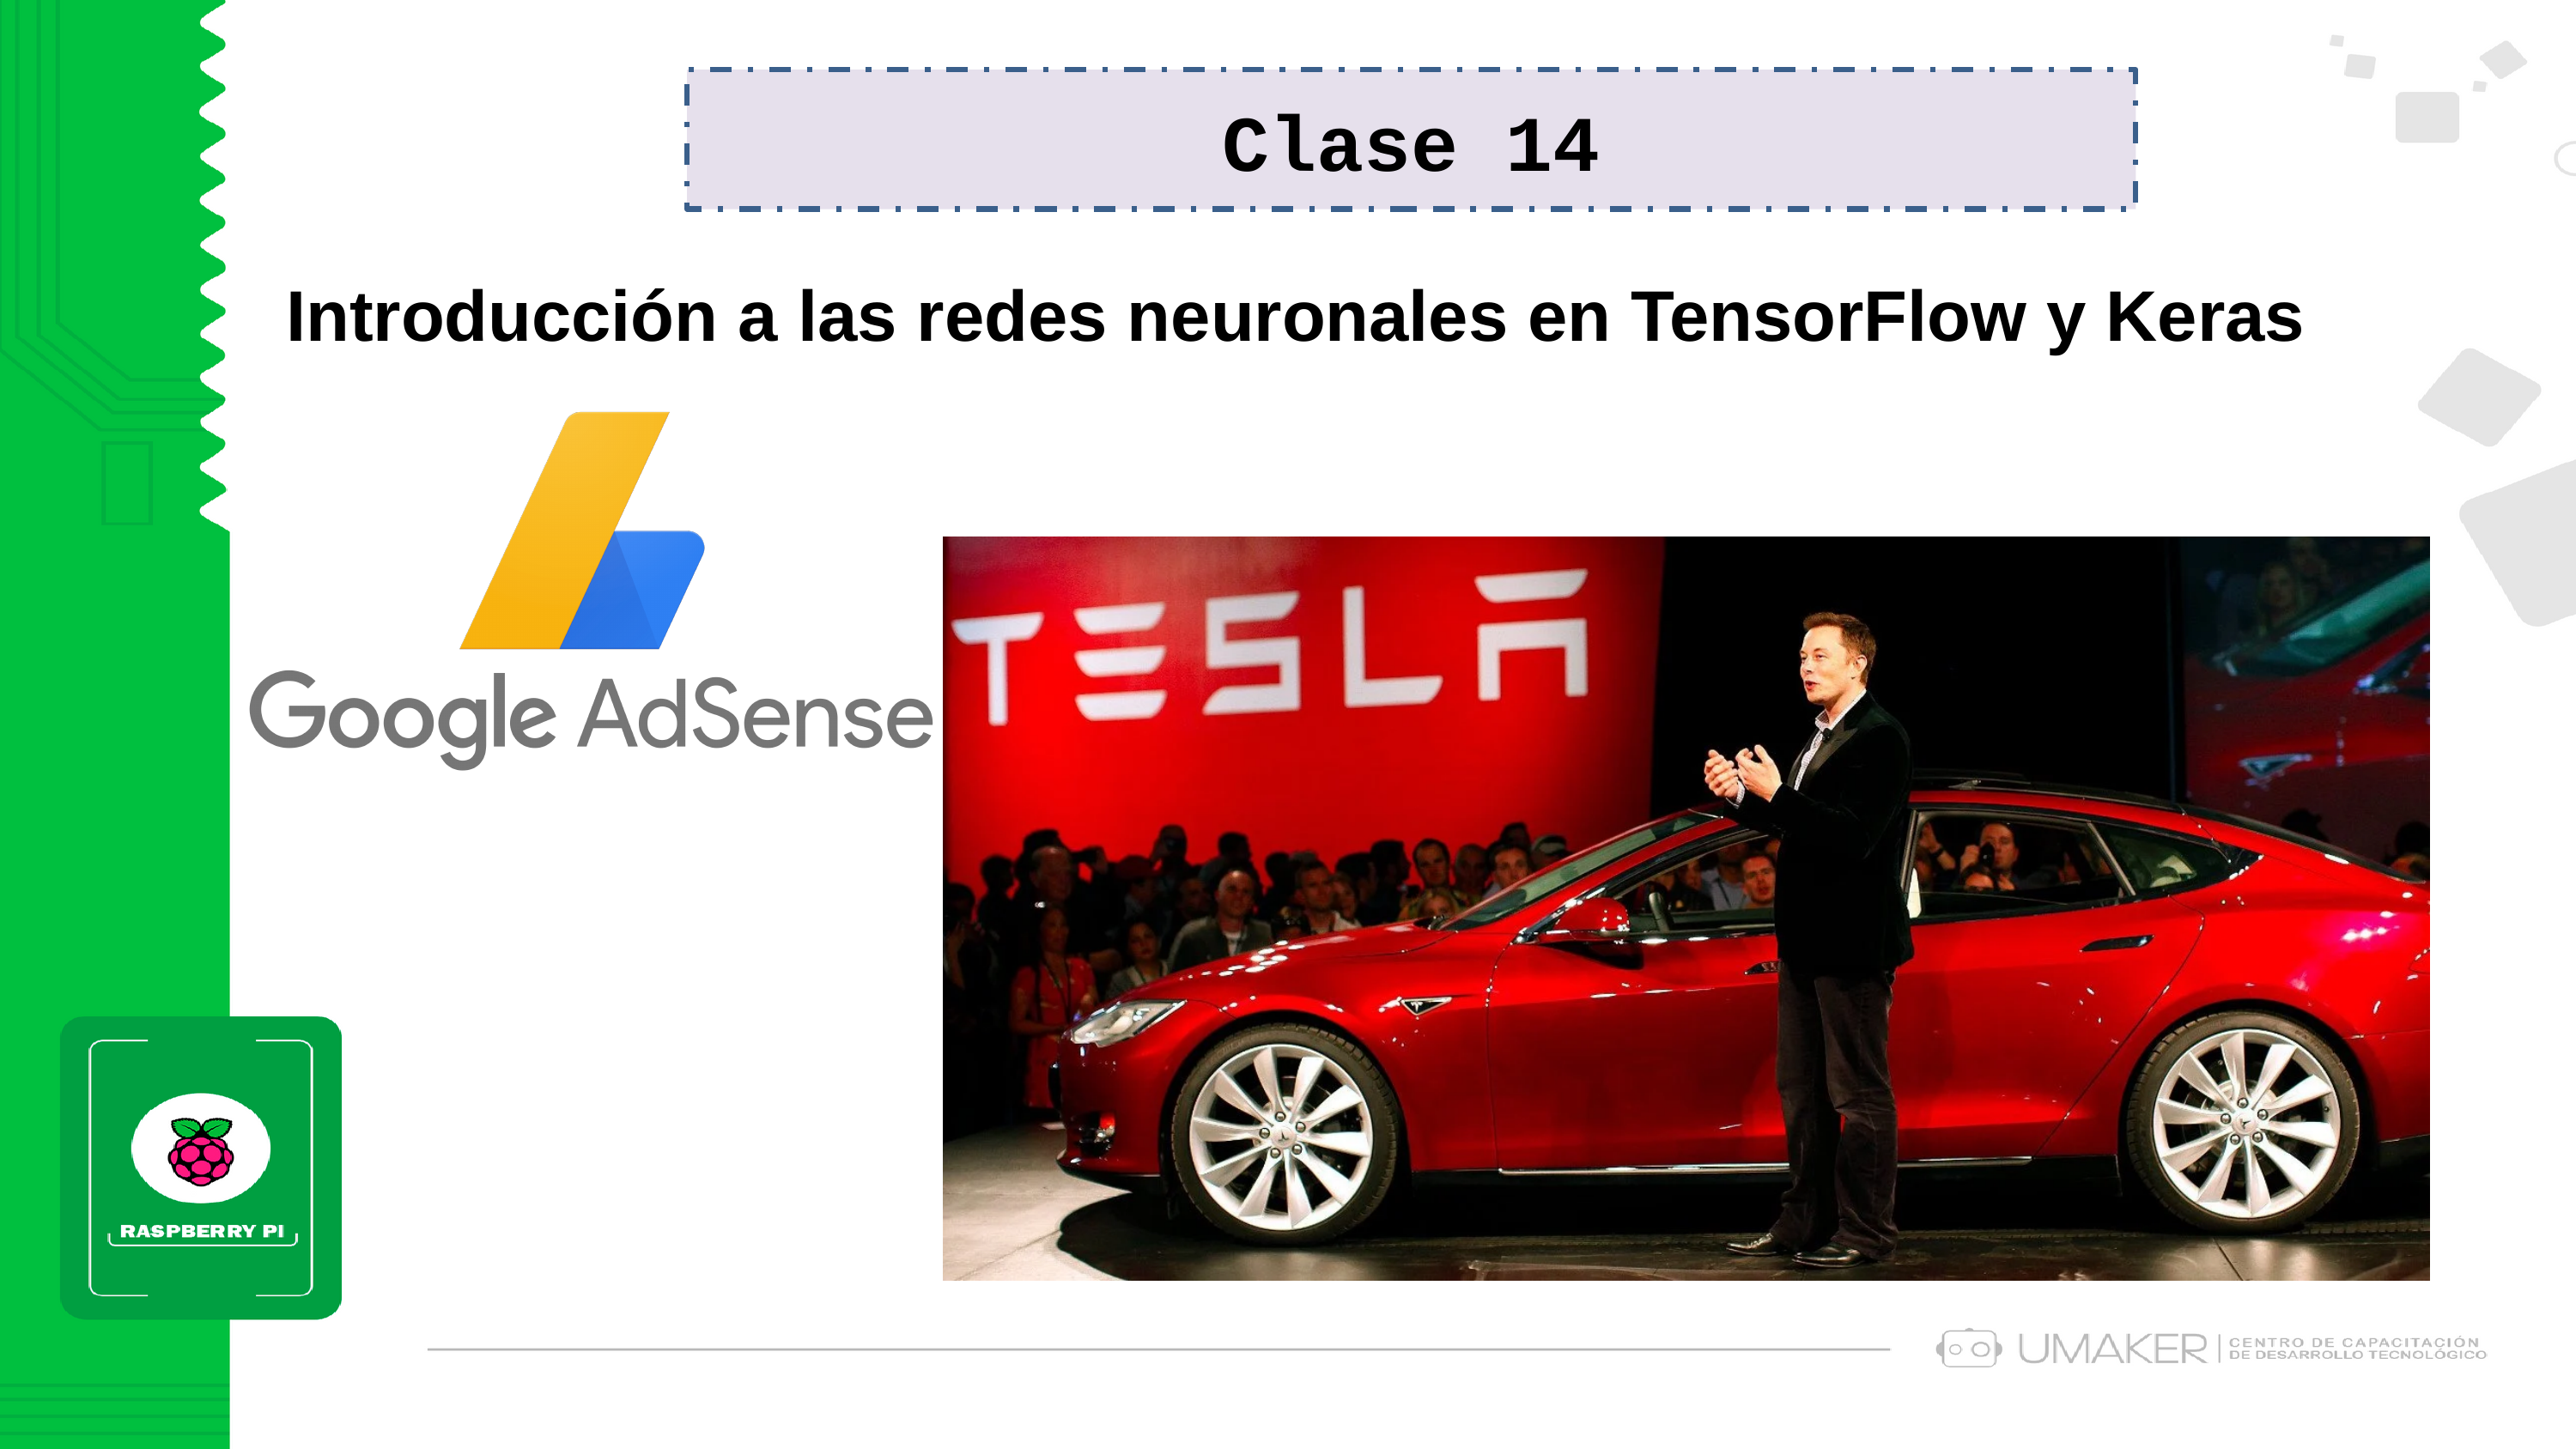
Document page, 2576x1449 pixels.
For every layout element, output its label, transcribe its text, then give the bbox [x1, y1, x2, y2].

text_box Introducción a las redes neuronales en TensorFlow y Keras [229, 264, 2363, 416]
picture [0, 0, 2576, 1449]
text_box Clase 14 [687, 70, 2136, 209]
